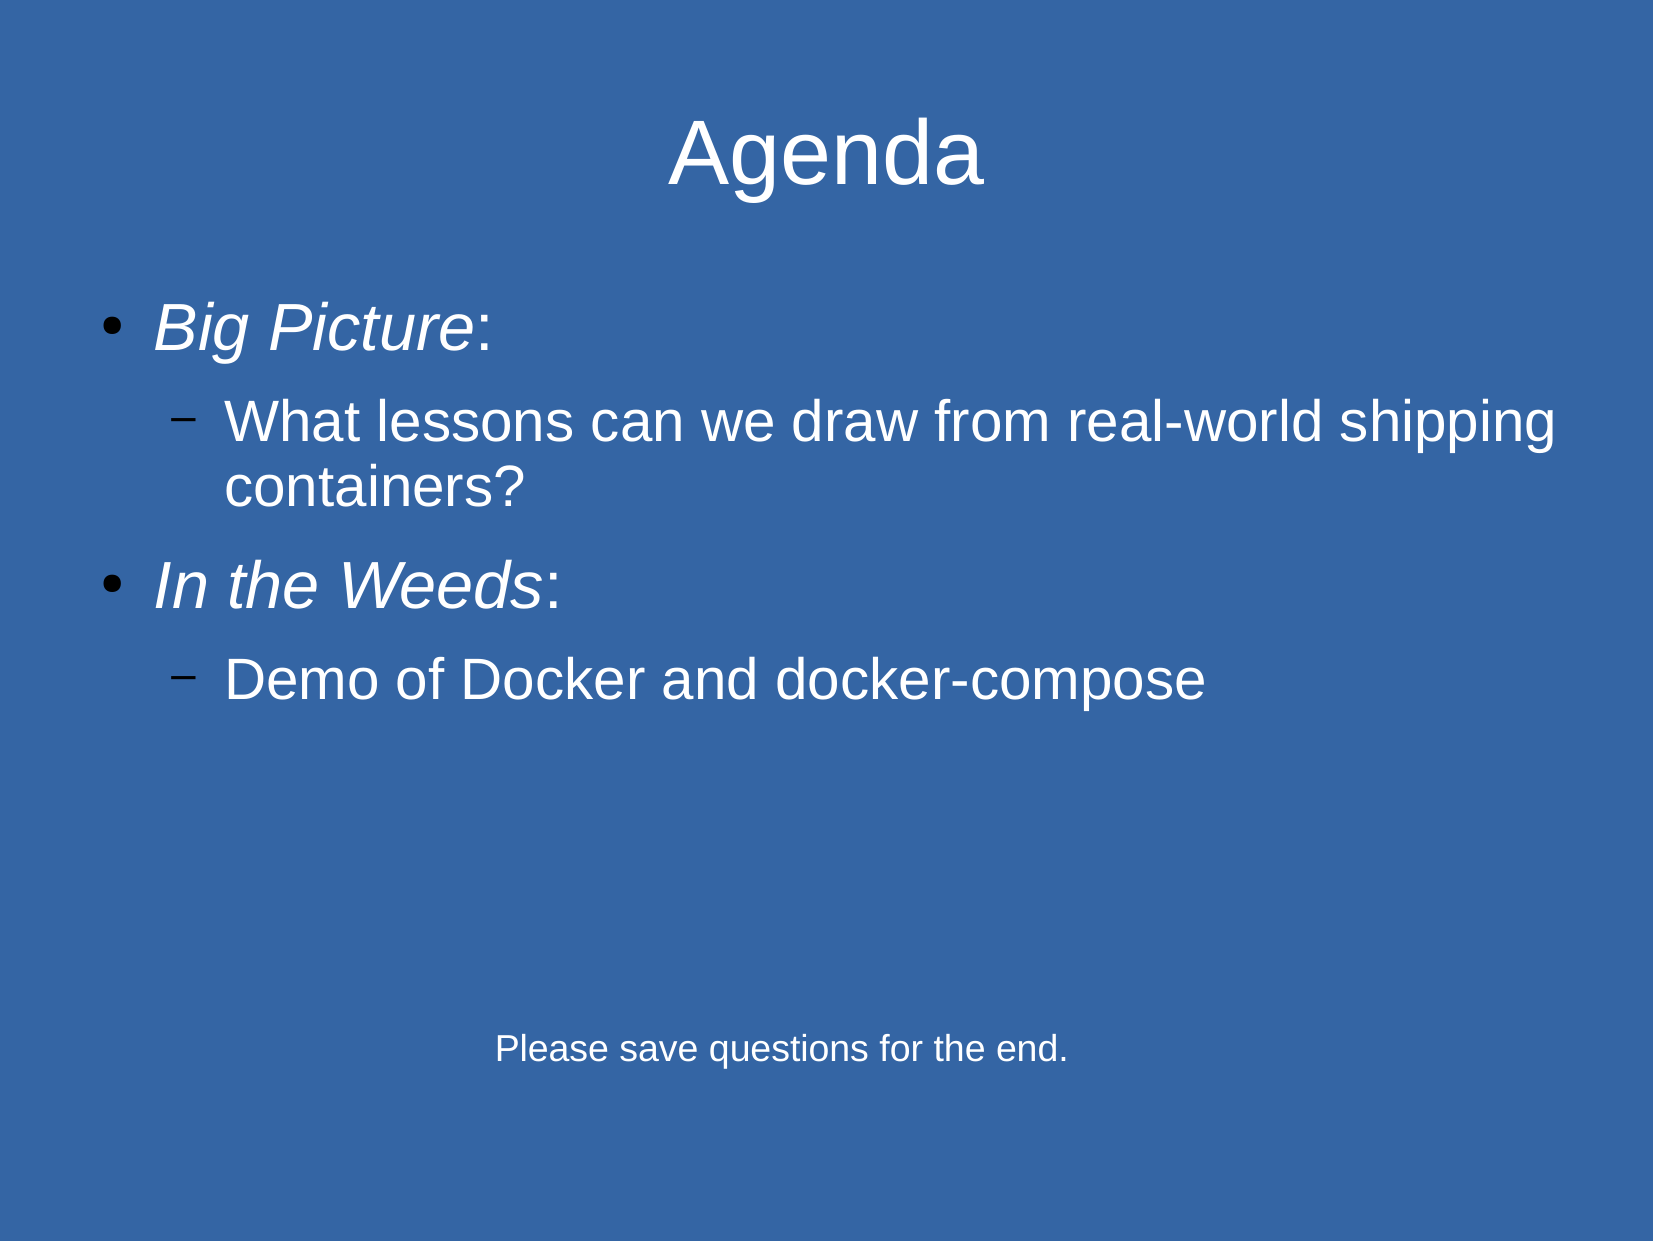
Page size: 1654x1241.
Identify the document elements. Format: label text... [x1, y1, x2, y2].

list Big Picture: What lessons can we draw from real-world shipping containers? In the Weeds: Demo of Docker and docker-compose [82, 290, 1571, 1010]
title Agenda [82, 49, 1571, 257]
text_box Please save questions for the end. [480, 1020, 1084, 1077]
